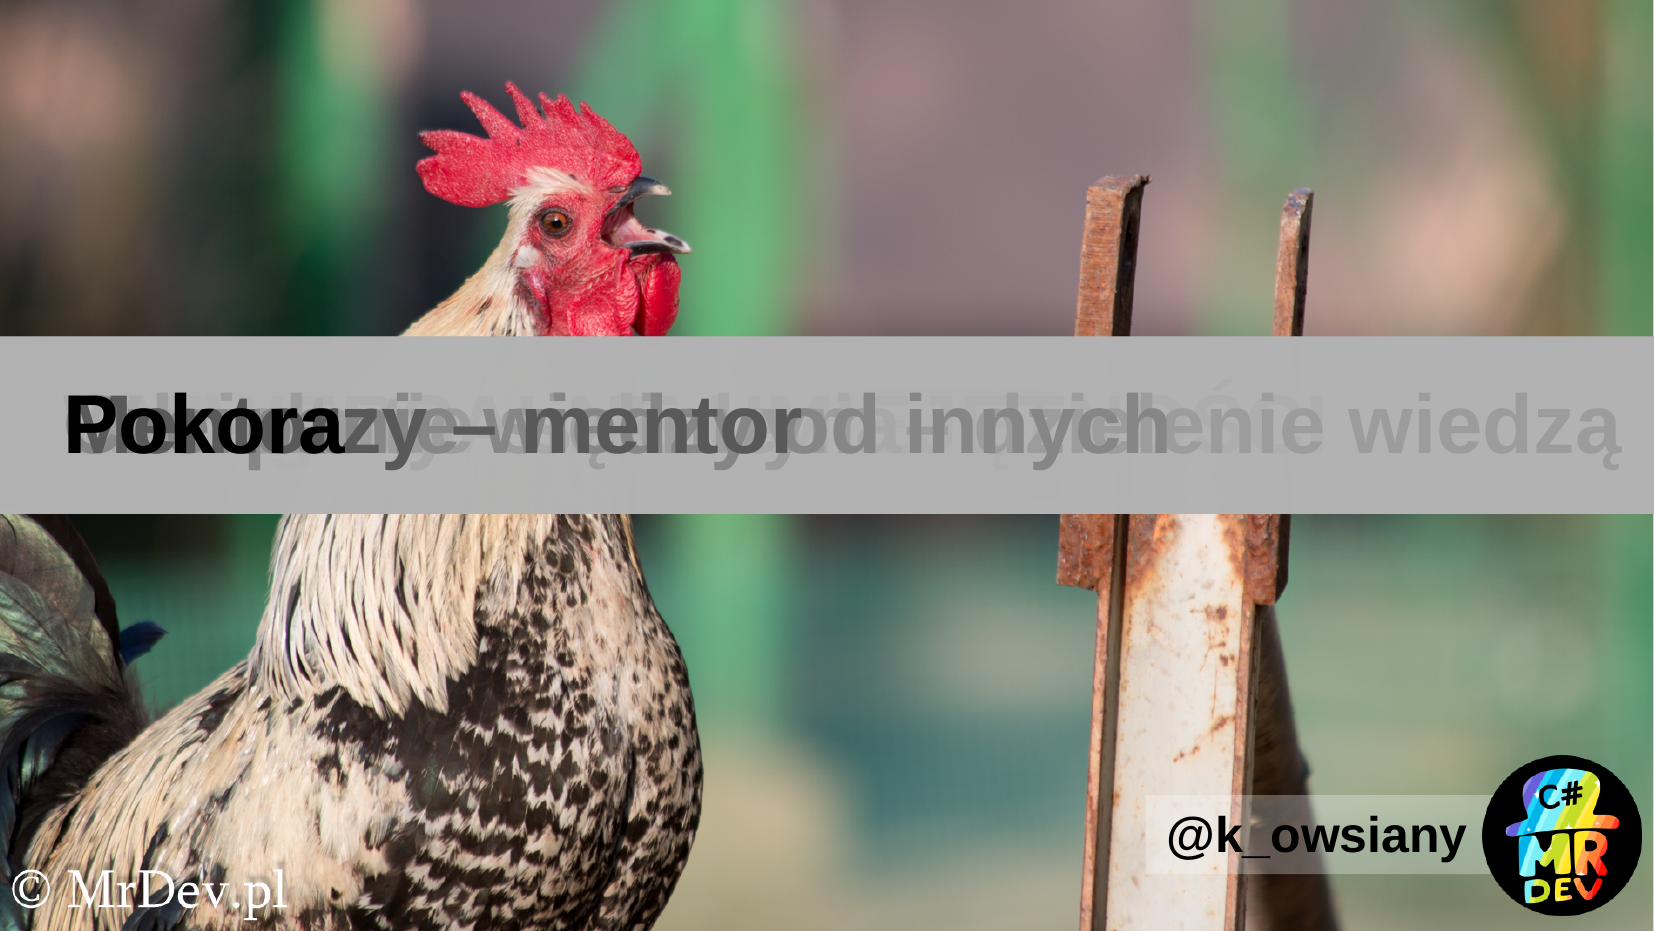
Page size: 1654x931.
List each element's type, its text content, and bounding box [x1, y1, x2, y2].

picture [0, 514, 1654, 931]
text_box @k_owsiany [1145, 795, 1482, 875]
picture [0, 0, 1654, 336]
text_box Pokora [0, 336, 1654, 514]
